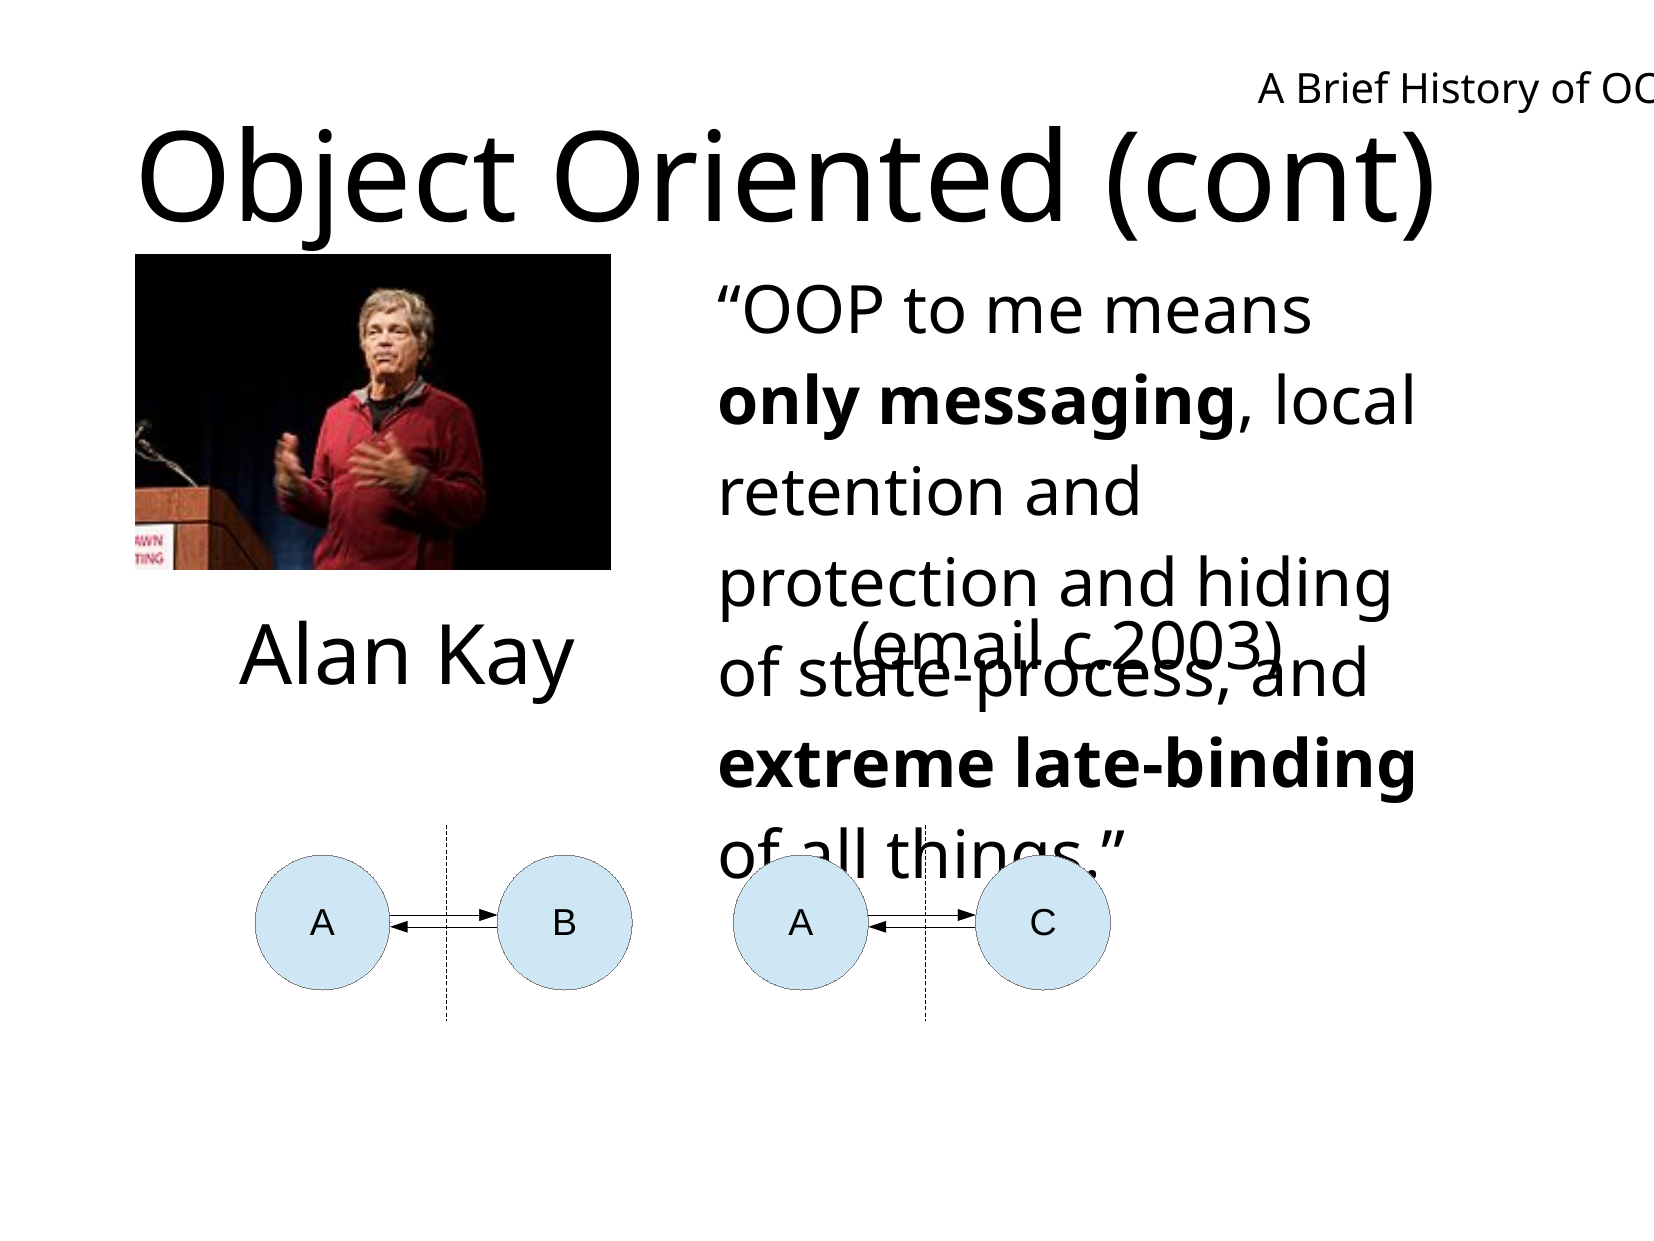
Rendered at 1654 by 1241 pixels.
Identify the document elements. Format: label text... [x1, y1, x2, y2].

text_box A [733, 855, 869, 991]
text_box B [497, 855, 633, 991]
text_box C [975, 855, 1111, 991]
text_box (email c.2003) [836, 590, 1216, 668]
text_box A Brief History of OO [1243, 51, 1591, 106]
text_box Alan Kay [225, 588, 513, 680]
picture [135, 254, 611, 571]
text_box A [255, 855, 391, 991]
text_box Object Oriented (cont) [120, 80, 1156, 211]
text_box “OOP to me means only messaging, local retention and protection and hiding of state-process, and extreme late-binding of all things.” [702, 255, 1486, 577]
